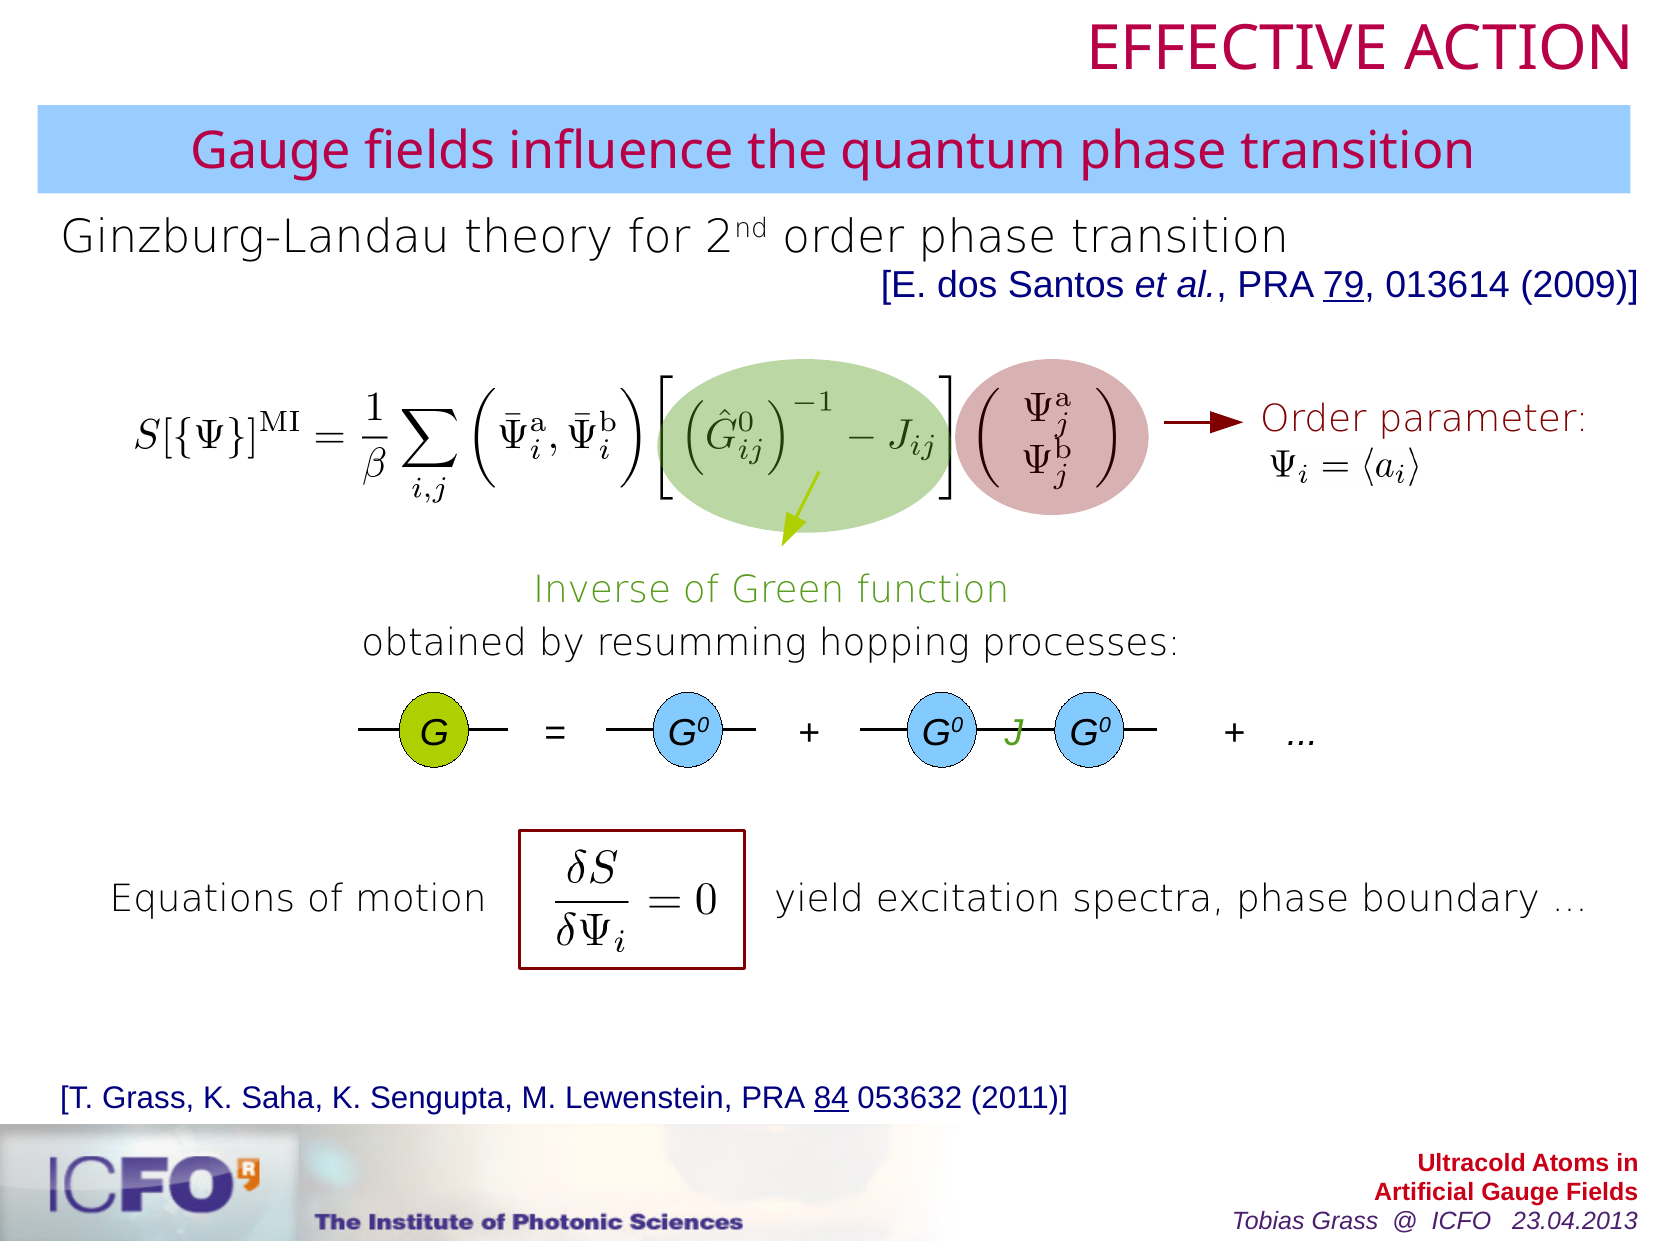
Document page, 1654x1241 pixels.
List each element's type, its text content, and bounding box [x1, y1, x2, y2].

picture [1270, 447, 1418, 486]
text_box + ... [1208, 703, 1369, 761]
picture [135, 375, 717, 503]
picture [0, 1124, 976, 1241]
text_box G0 [653, 703, 729, 763]
text_box Ginzburg-Landau theory for 2nd order phase transition [E. dos Santos et al., PRA 79, 013614 (2009)] Equations of motion yield excitation spectra, phase boundary ... [T. Grass, K. Saha, K. Sengupta, M. Lewenstein, PRA 84 053632 (2011)] [45, 203, 1654, 1126]
text_box = [529, 703, 605, 761]
text_box G0 [1054, 703, 1130, 763]
picture [1106, 497, 1116, 503]
text_box G0 [907, 703, 983, 763]
text_box Order parameter: [1245, 388, 1621, 448]
text_box [671, 763, 704, 768]
text_box [663, 692, 712, 703]
text_box G [405, 703, 481, 761]
picture [892, 375, 998, 503]
text_box [917, 692, 966, 703]
text_box EFFECTIVE ACTION [0, 0, 1651, 99]
text_box [414, 761, 453, 768]
text_box Gauge fields influence the quantum phase transition [37, 105, 1631, 194]
text_box [409, 692, 459, 703]
text_box Inverse of Green function obtained by resumming hopping processes: [299, 560, 1244, 672]
text_box J [989, 703, 1065, 761]
picture [555, 849, 716, 952]
text_box [925, 763, 958, 768]
text_box Ultracold Atoms in Artificial Gauge Fields Tobias Grass @ ICFO 23.04.2013 [712, 1138, 1654, 1241]
text_box [399, 709, 405, 751]
text_box [1065, 692, 1114, 703]
text_box + [783, 703, 859, 761]
text_box [657, 359, 952, 533]
text_box [1073, 763, 1106, 768]
text_box [955, 359, 1149, 516]
